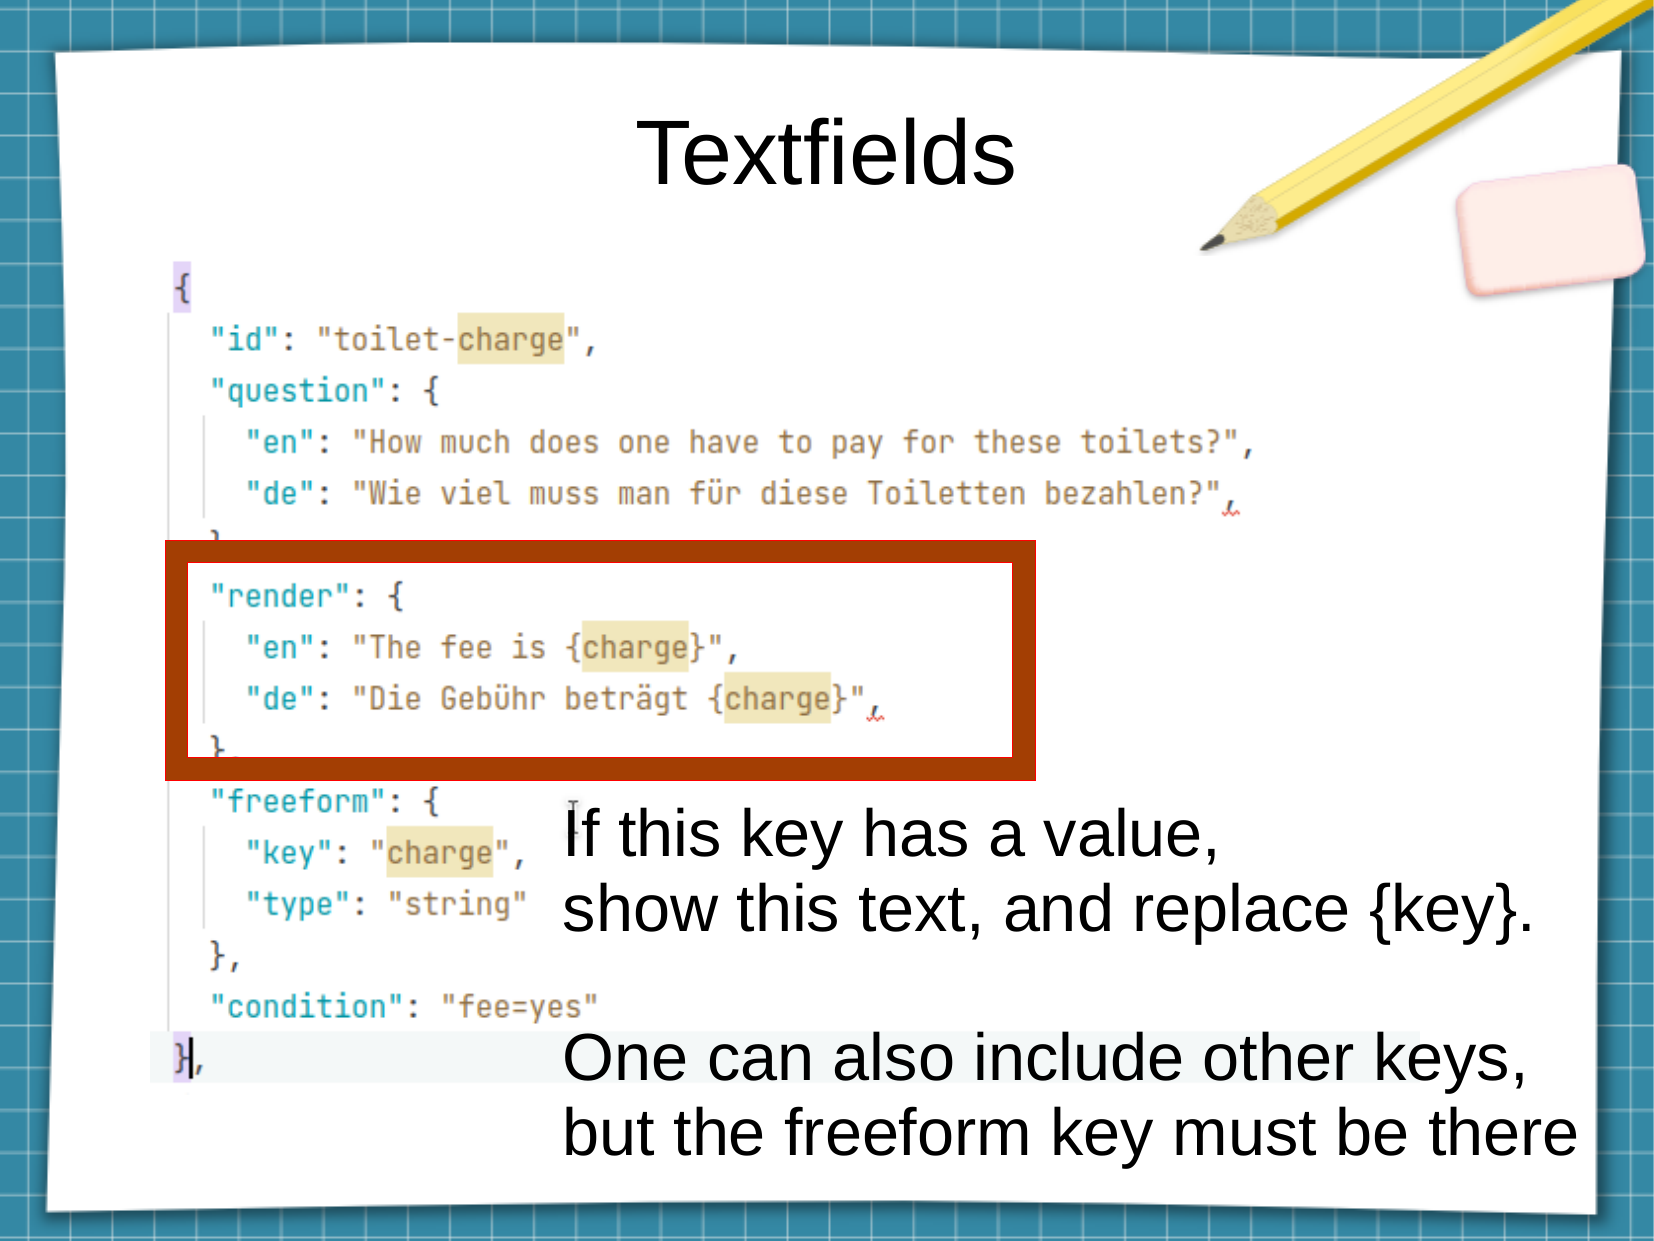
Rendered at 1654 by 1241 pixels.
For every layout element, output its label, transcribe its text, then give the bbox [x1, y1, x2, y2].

list [183, 270, 1654, 991]
picture [0, 0, 1654, 1241]
title Textfields [82, 49, 1571, 257]
text_box [165, 540, 183, 781]
list If this key has a value, show this text, and replace {key}. One can also include other keys, but the freeform key must be there [491, 795, 1654, 1241]
